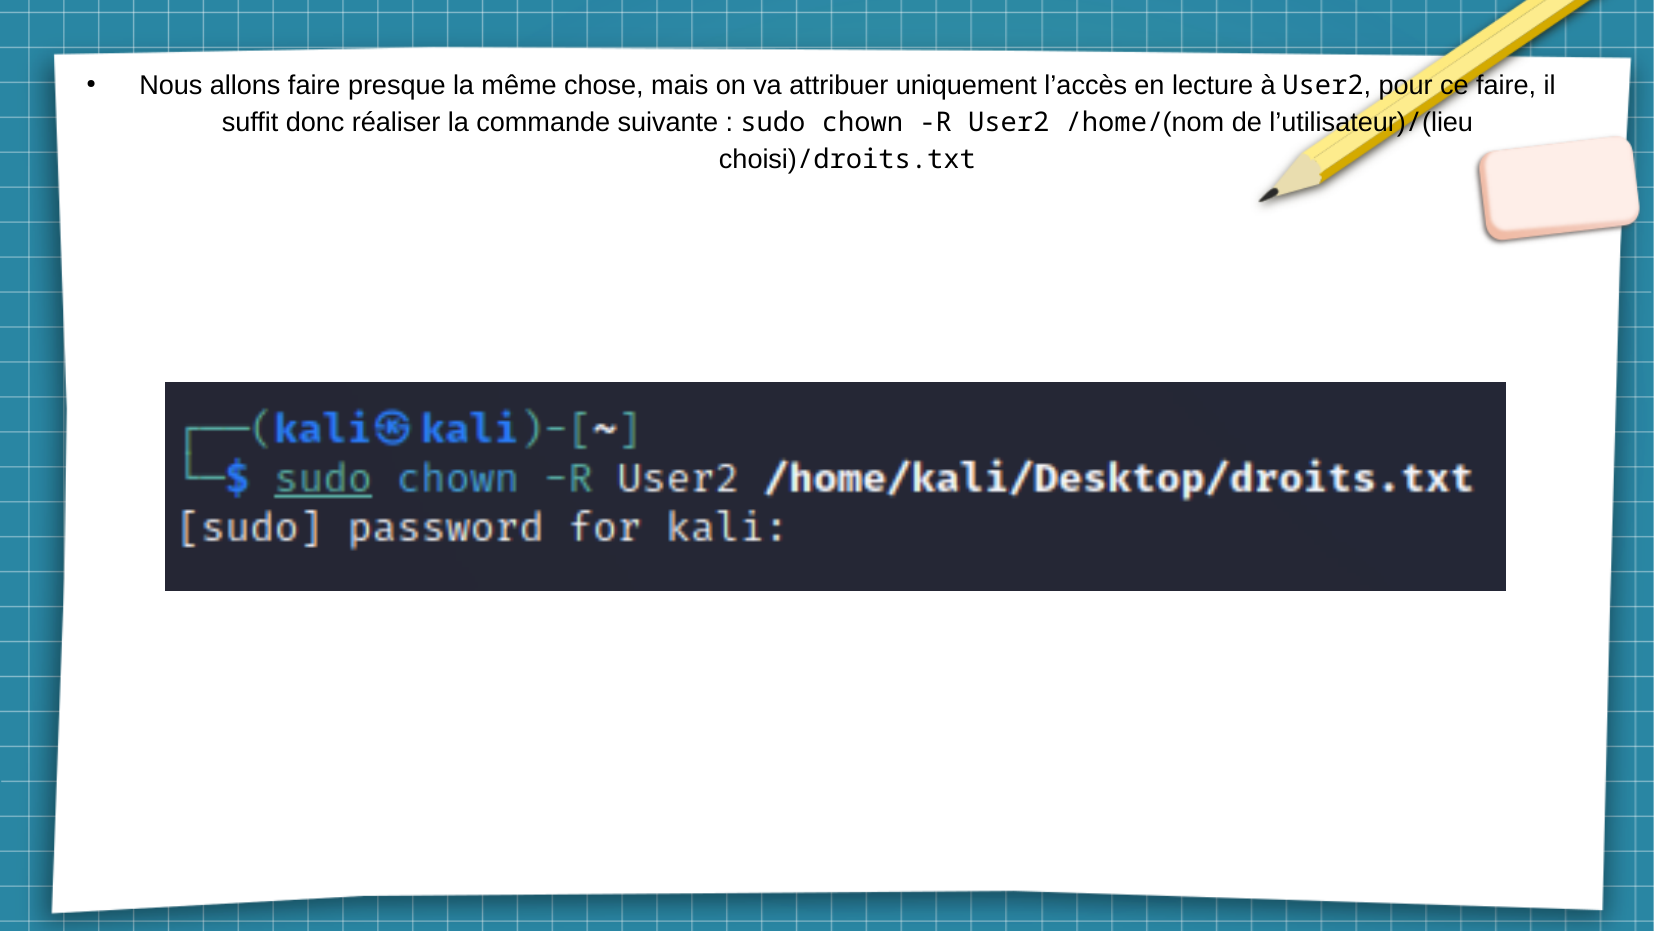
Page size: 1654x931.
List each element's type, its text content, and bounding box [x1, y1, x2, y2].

title Nous allons faire presque la même chose, mais on va attribuer uniquement l’accès en lecture à User2, pour ce faire, il suffit donc réaliser la commande suivante : sudo chown -R User2 /home/(nom de l’utilisateur)/(lieu choisi)/droits.txt [59, 74, 1565, 168]
picture [0, 0, 1654, 931]
